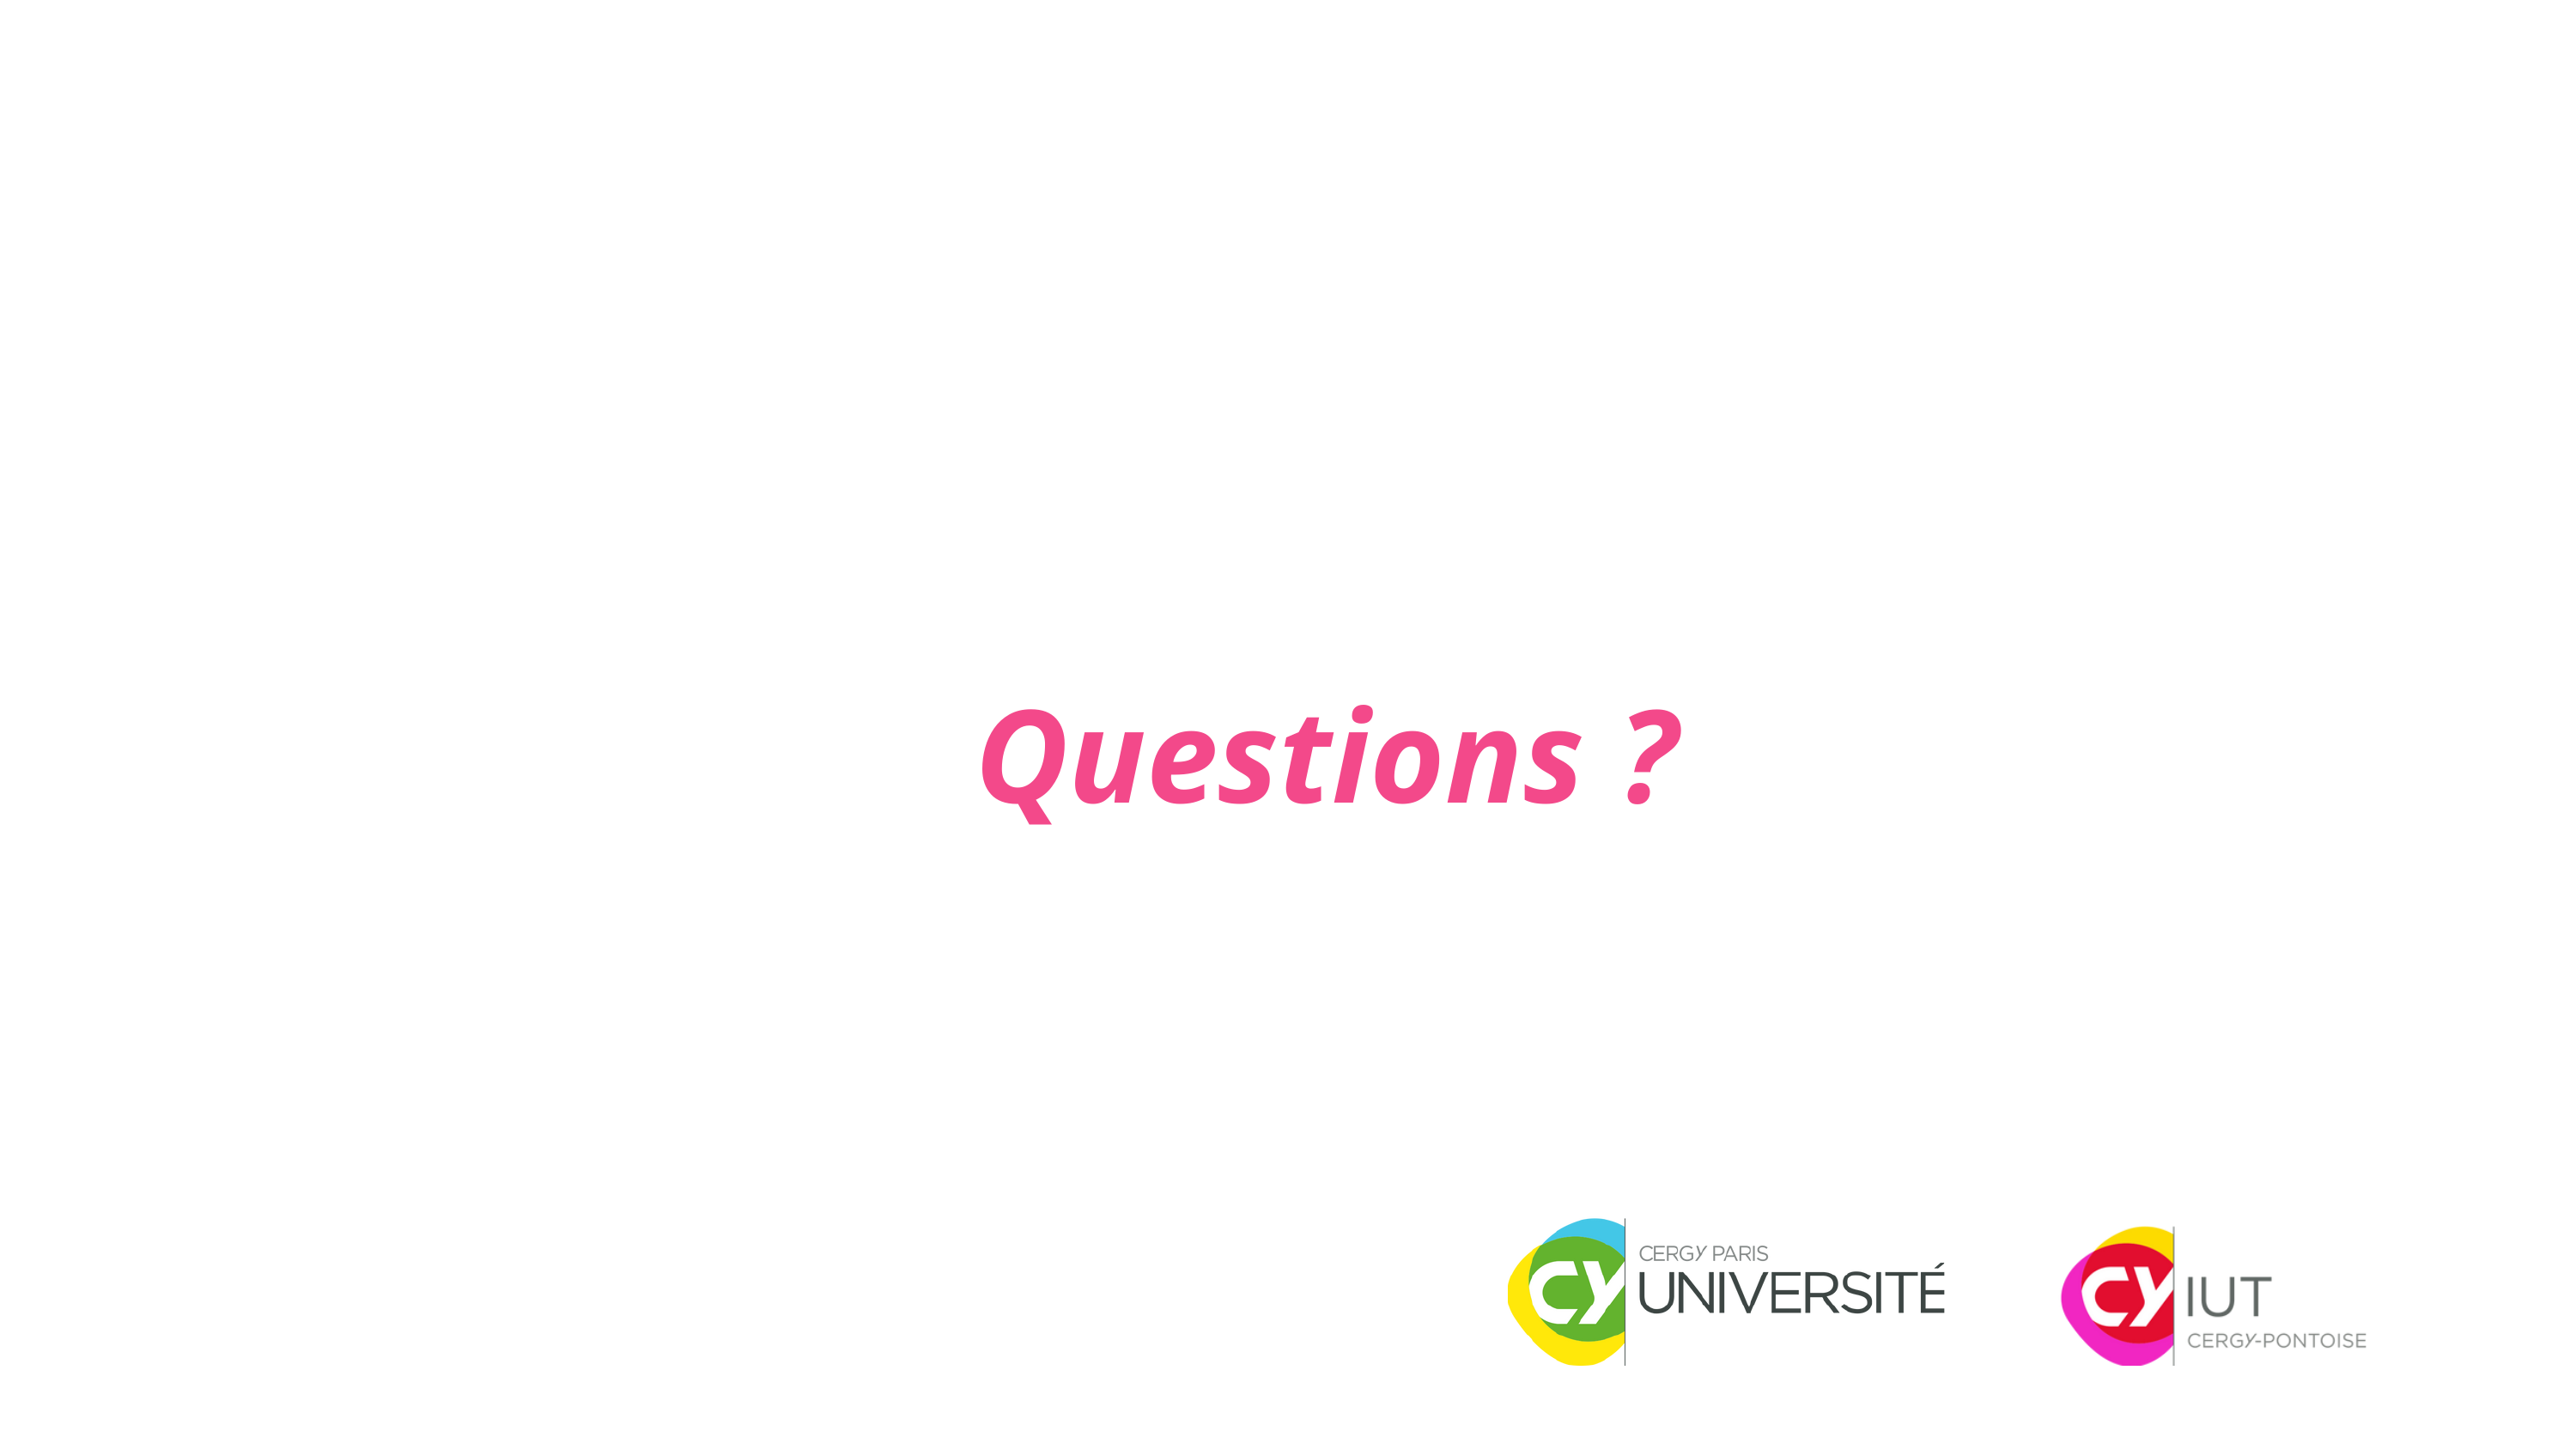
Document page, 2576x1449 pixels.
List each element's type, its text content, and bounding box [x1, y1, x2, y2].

text_box Questions ? [495, 647, 2158, 829]
text_box [1508, 1216, 1945, 1366]
text_box [2057, 1225, 2366, 1367]
